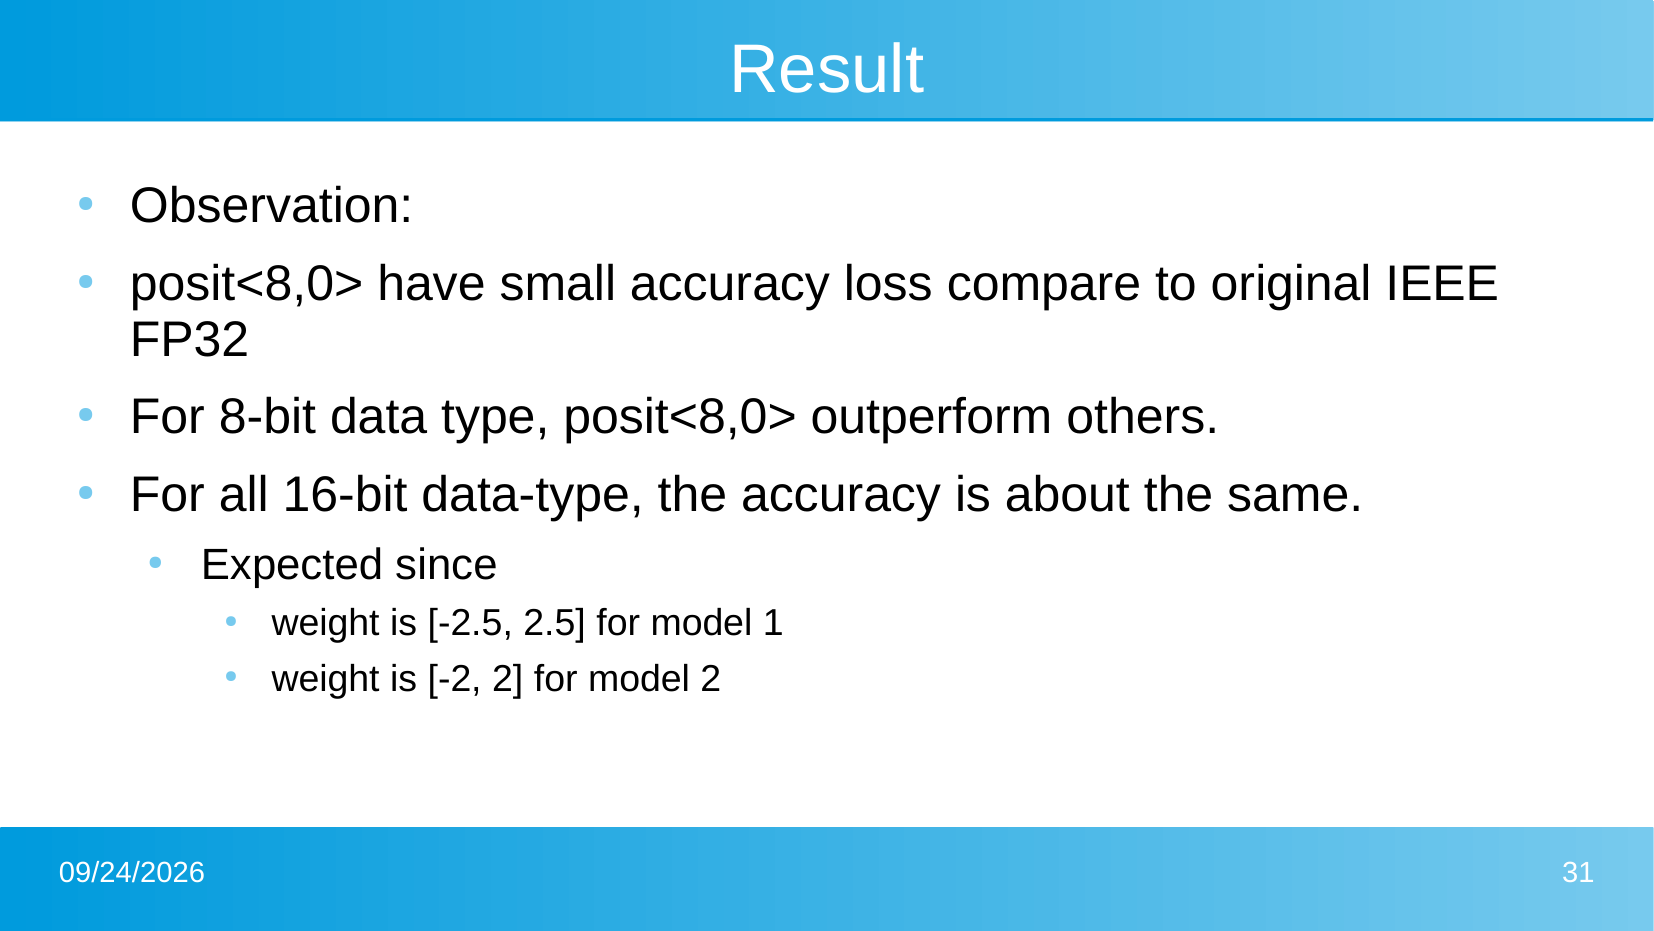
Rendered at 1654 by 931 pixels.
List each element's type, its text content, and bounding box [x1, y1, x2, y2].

list Observation: posit<8,0> have small accuracy loss compare to original IEEE FP32 For 8-bit data type, posit<8,0> outperform others. For all 16-bit data-type, the accuracy is about the same. Expected since weight is [-2.5, 2.5] for model 1 weight is [-2, 2] for model 2 [59, 177, 1595, 768]
title Result [59, 29, 1595, 108]
